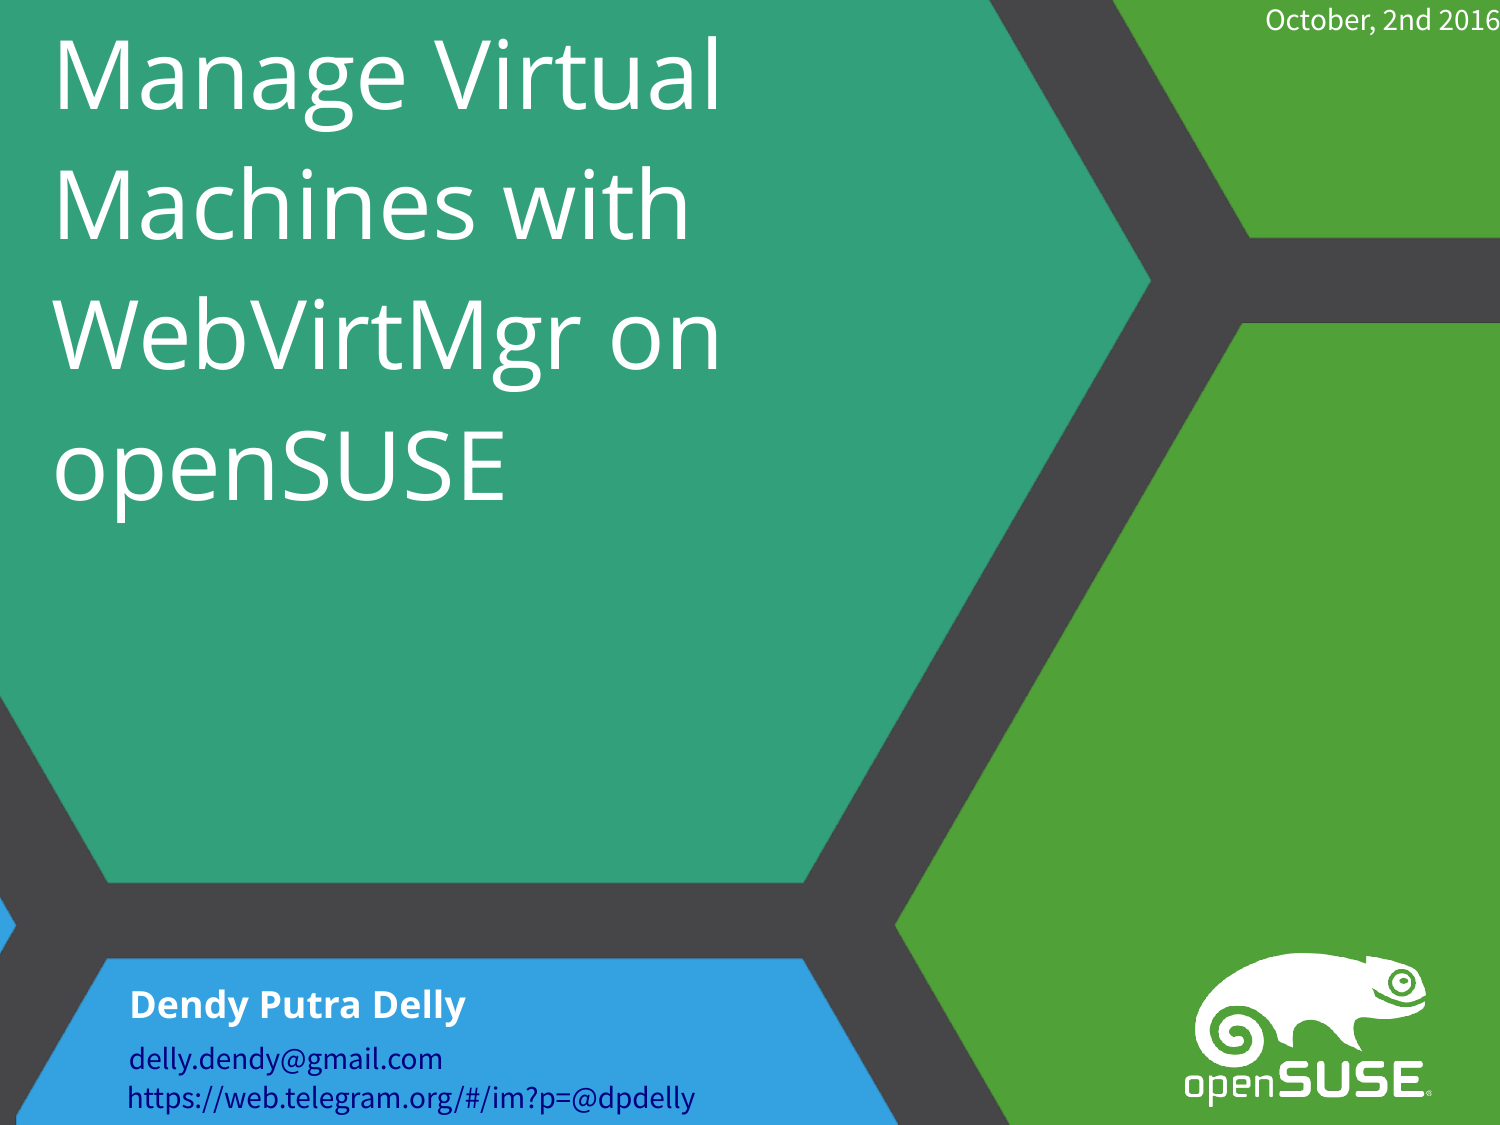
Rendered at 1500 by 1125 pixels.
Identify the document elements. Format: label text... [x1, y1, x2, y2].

list October, 2nd 2016 [1262, 0, 1500, 61]
title Manage Virtual Machines with WebVirtMgr on openSUSE [51, 6, 1101, 529]
list Dendy Putra Delly delly.dendy@gmail.com https://web.telegram.org/#/im?p=@dpdelly [126, 978, 751, 1125]
picture [0, 0, 1500, 1125]
